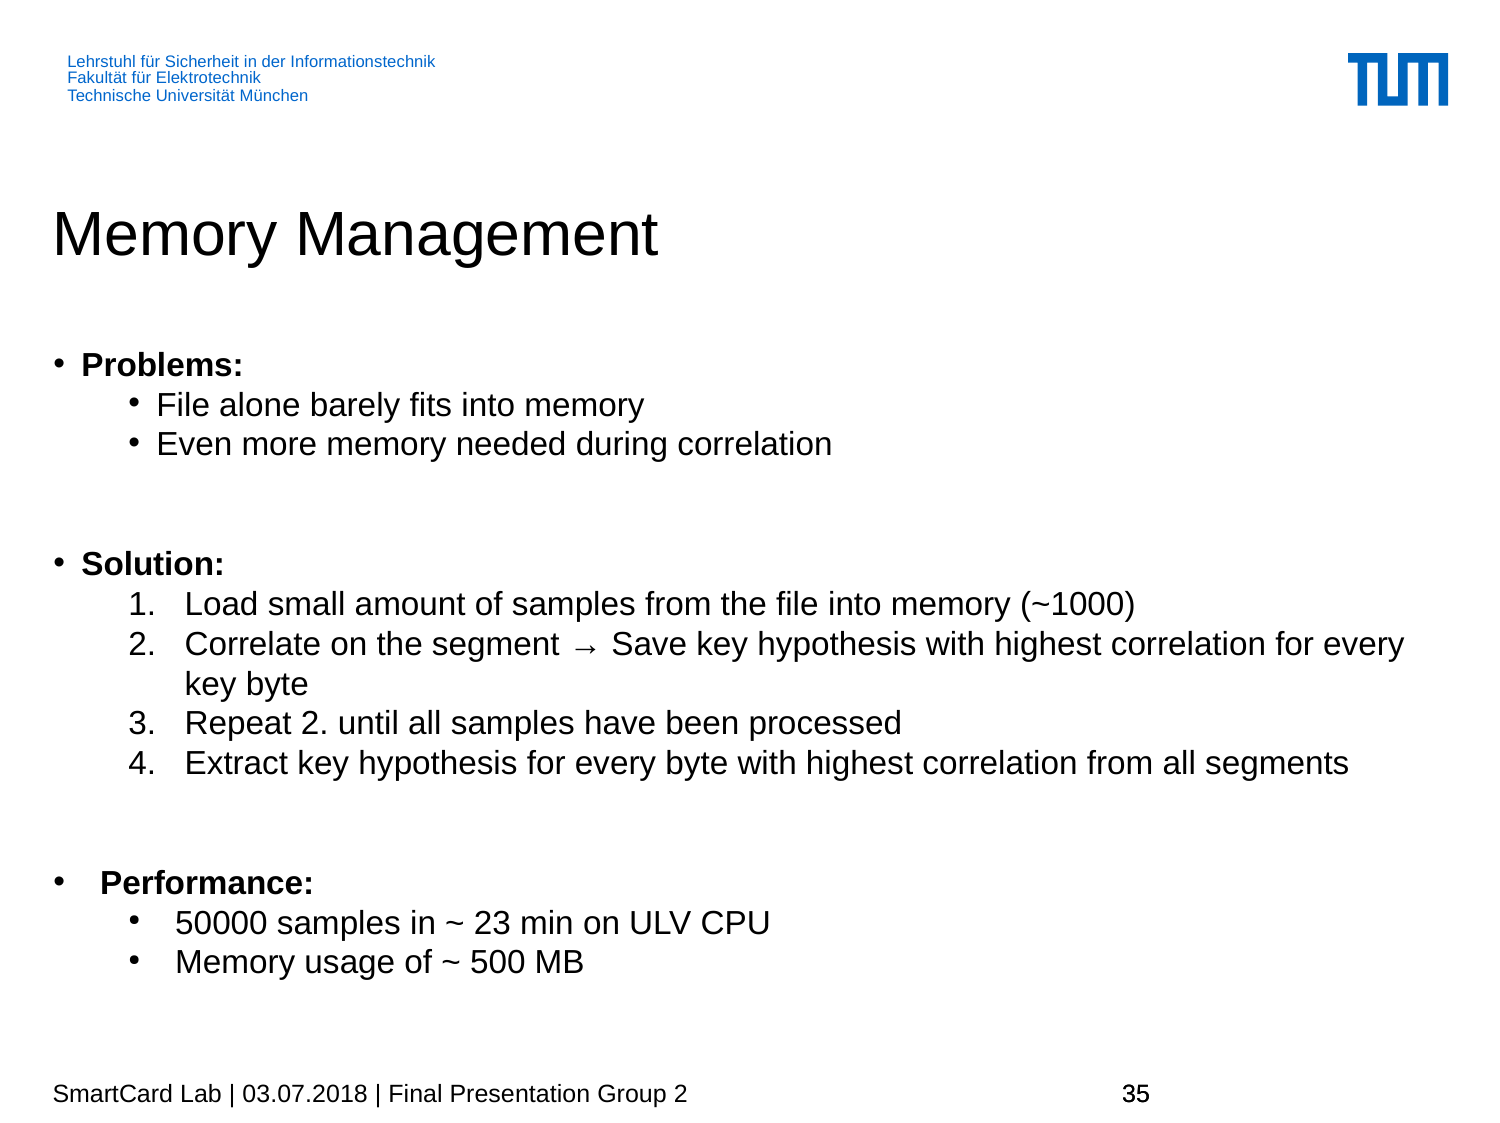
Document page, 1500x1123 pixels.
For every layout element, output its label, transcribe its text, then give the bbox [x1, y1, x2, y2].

text_box Problems: File alone barely fits into memory Even more memory needed during correlation Solution: Load small amount of samples from the file into memory (~1000) Correlate on the segment → Save key hypothesis with highest correlation for every key byte Repeat 2. until all samples have been processed Extract key hypothesis for every byte with highest correlation from all segments Performance: 50000 samples in ~ 23 min on ULV CPU Memory usage of ~ 500 MB [23, 263, 1423, 1016]
text_box SmartCard Lab | 03.07.2018 | Final Presentation Group 2 [52, 1062, 1116, 1123]
text_box <number> [1122, 1062, 1459, 1123]
title Memory Management [52, 192, 1453, 268]
